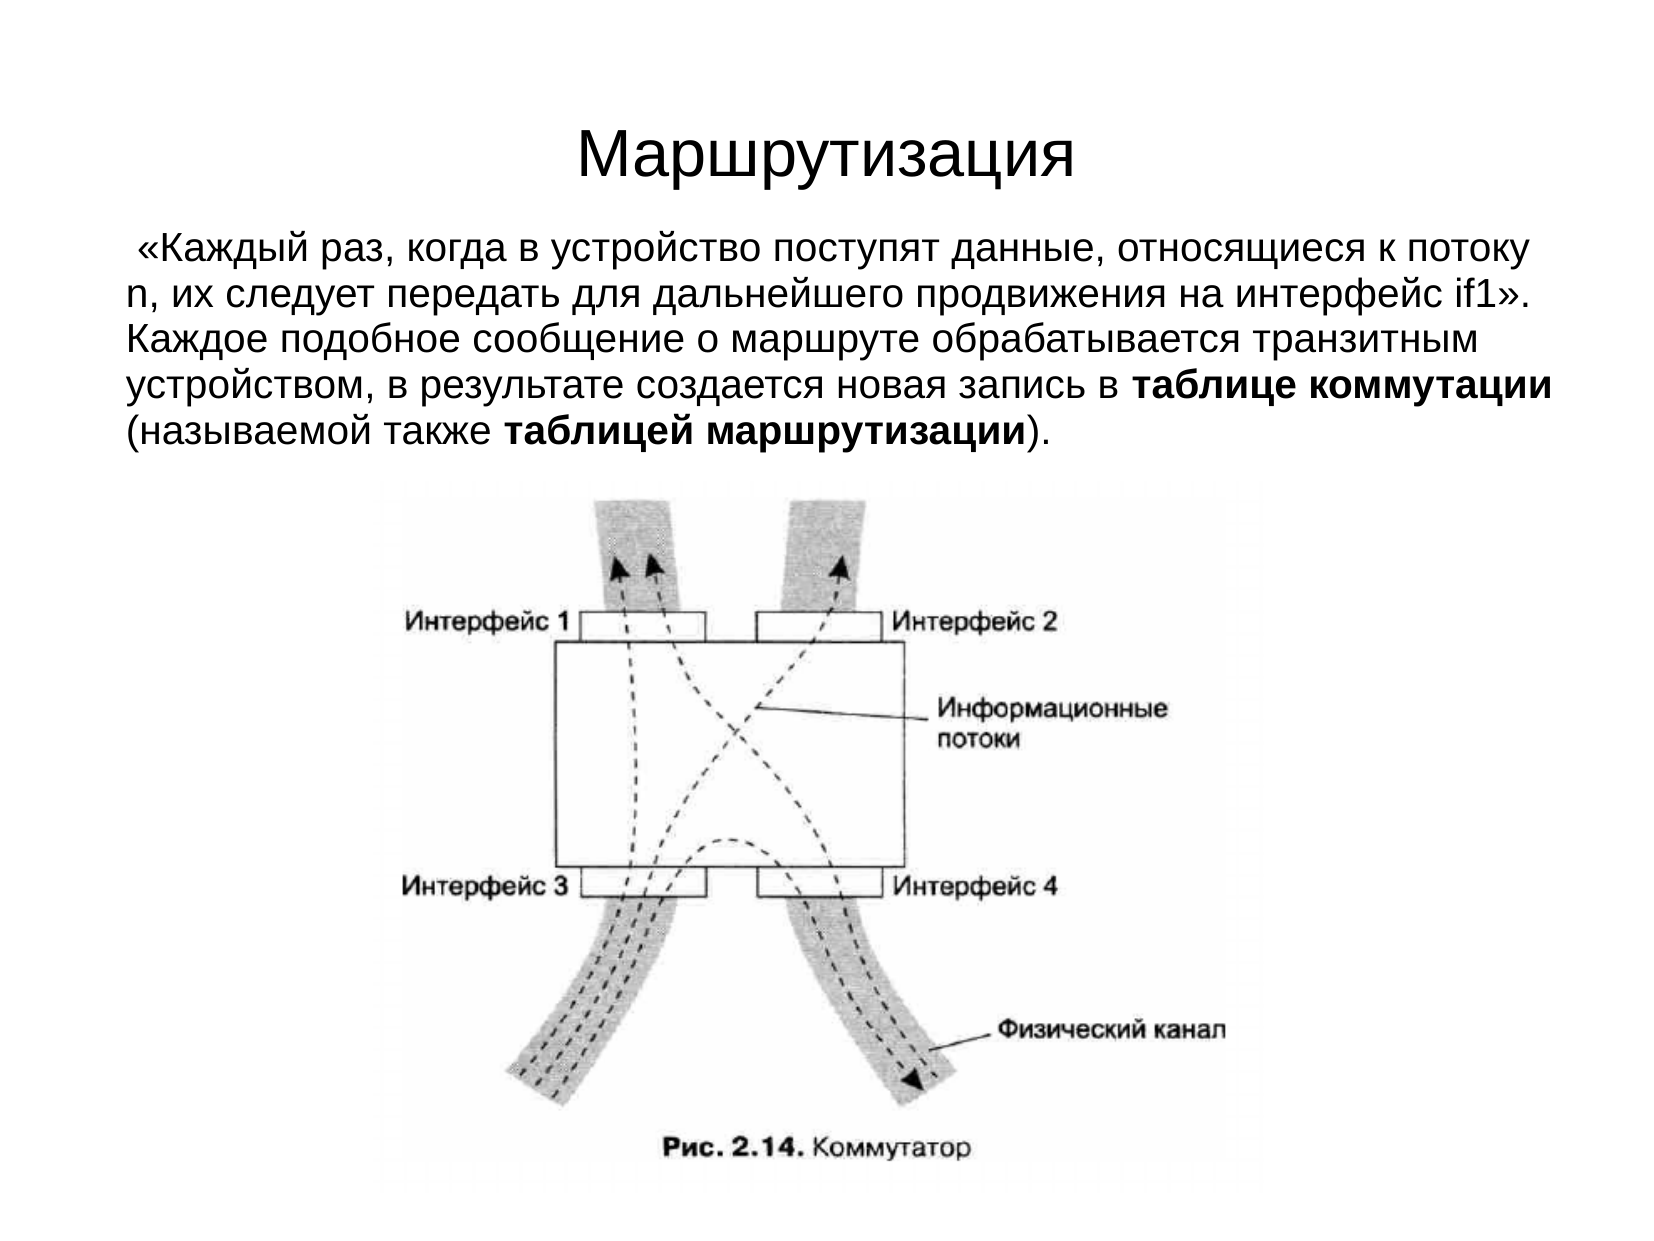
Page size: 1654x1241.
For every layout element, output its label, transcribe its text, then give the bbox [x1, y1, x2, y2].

picture [373, 481, 1264, 1193]
list «Каждый раз, когда в устройство поступят данные, относящиеся к потоку n, их следует передать для дальнейшего продвижения на интерфейс if1». Каждое подобное сообщение о маршруте обрабатывается транзитным устройством, в результате создается новая запись в таблице коммутации (называемой также таблицей маршрутизации). [82, 224, 1571, 497]
title Маршрутизация [82, 49, 1571, 224]
